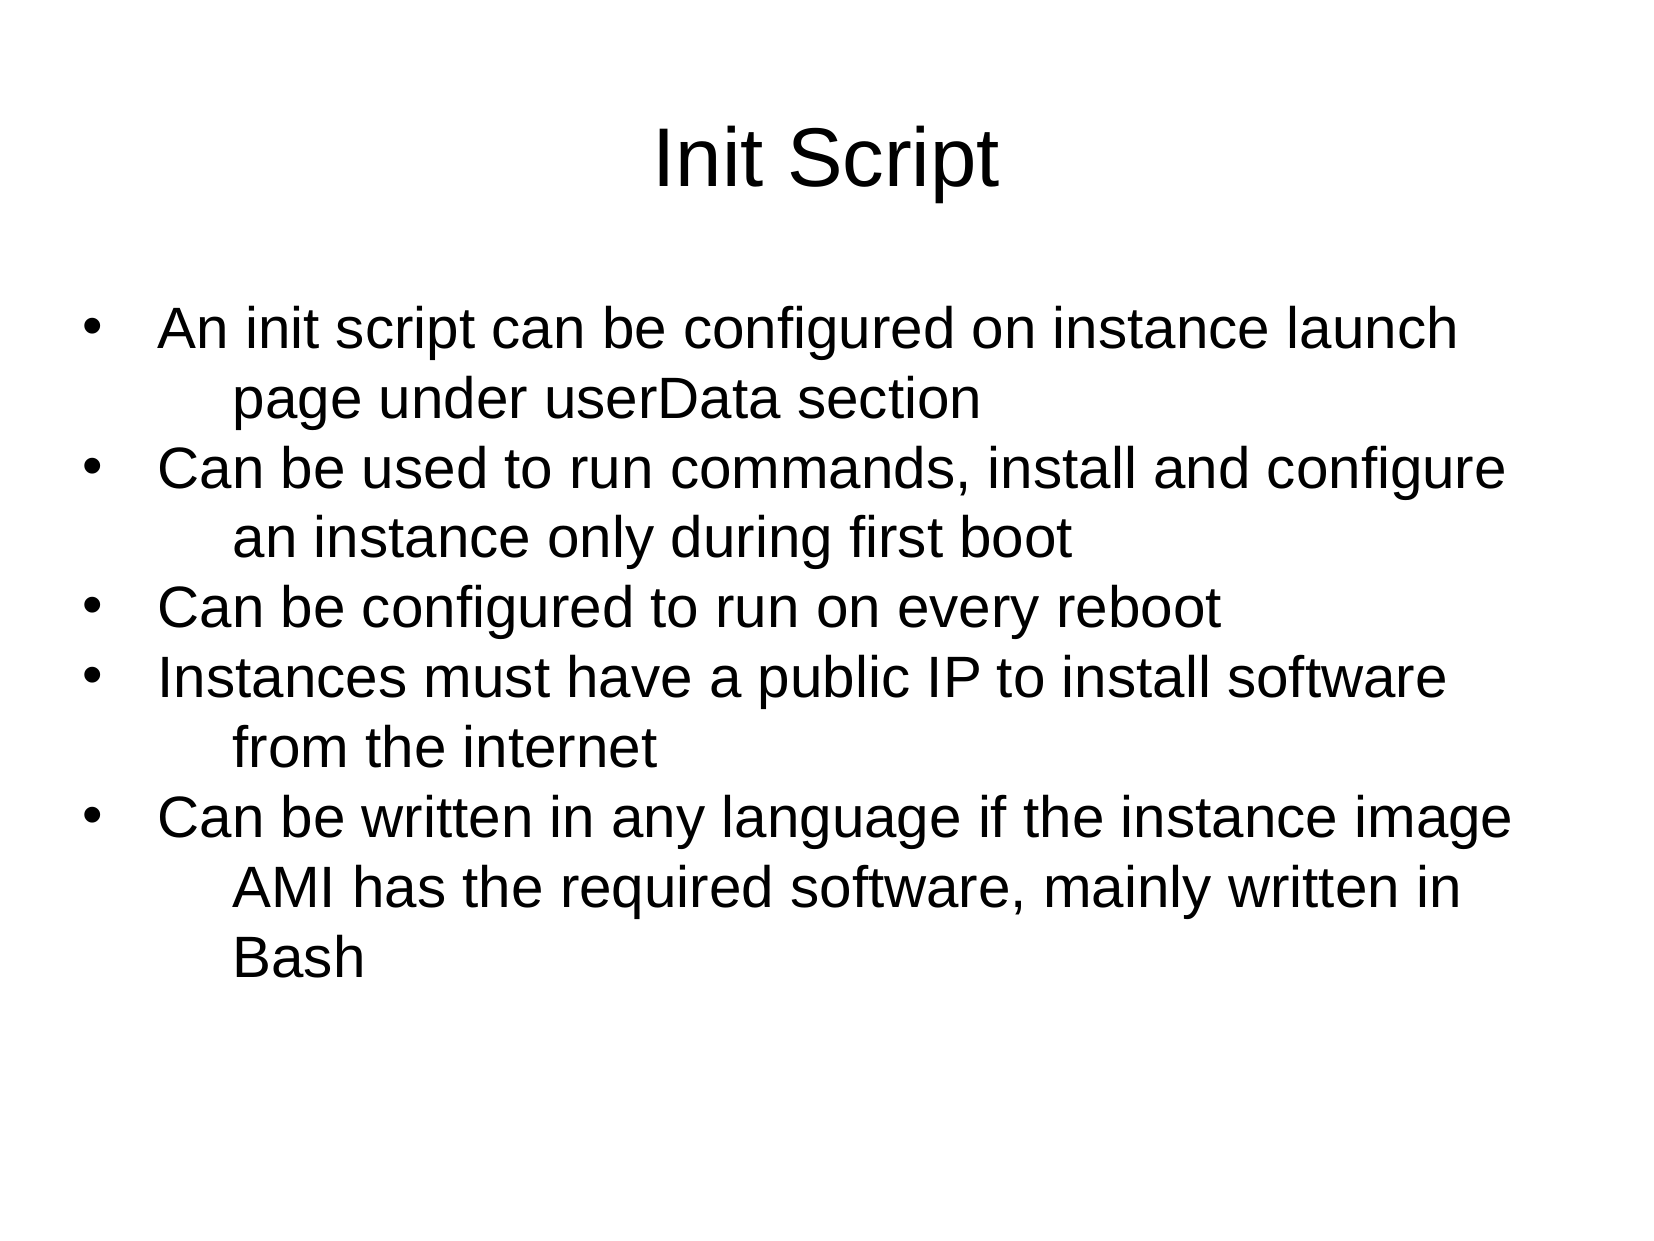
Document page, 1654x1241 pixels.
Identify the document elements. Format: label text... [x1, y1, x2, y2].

title Init Script [82, 49, 1571, 257]
list An init script can be configured on instance launch page under userData section Can be used to run commands, install and configure an instance only during first boot Can be configured to run on every reboot Instances must have a public IP to install software from the internet Can be written in any language if the instance image AMI has the required software, mainly written in Bash [82, 290, 1571, 1010]
